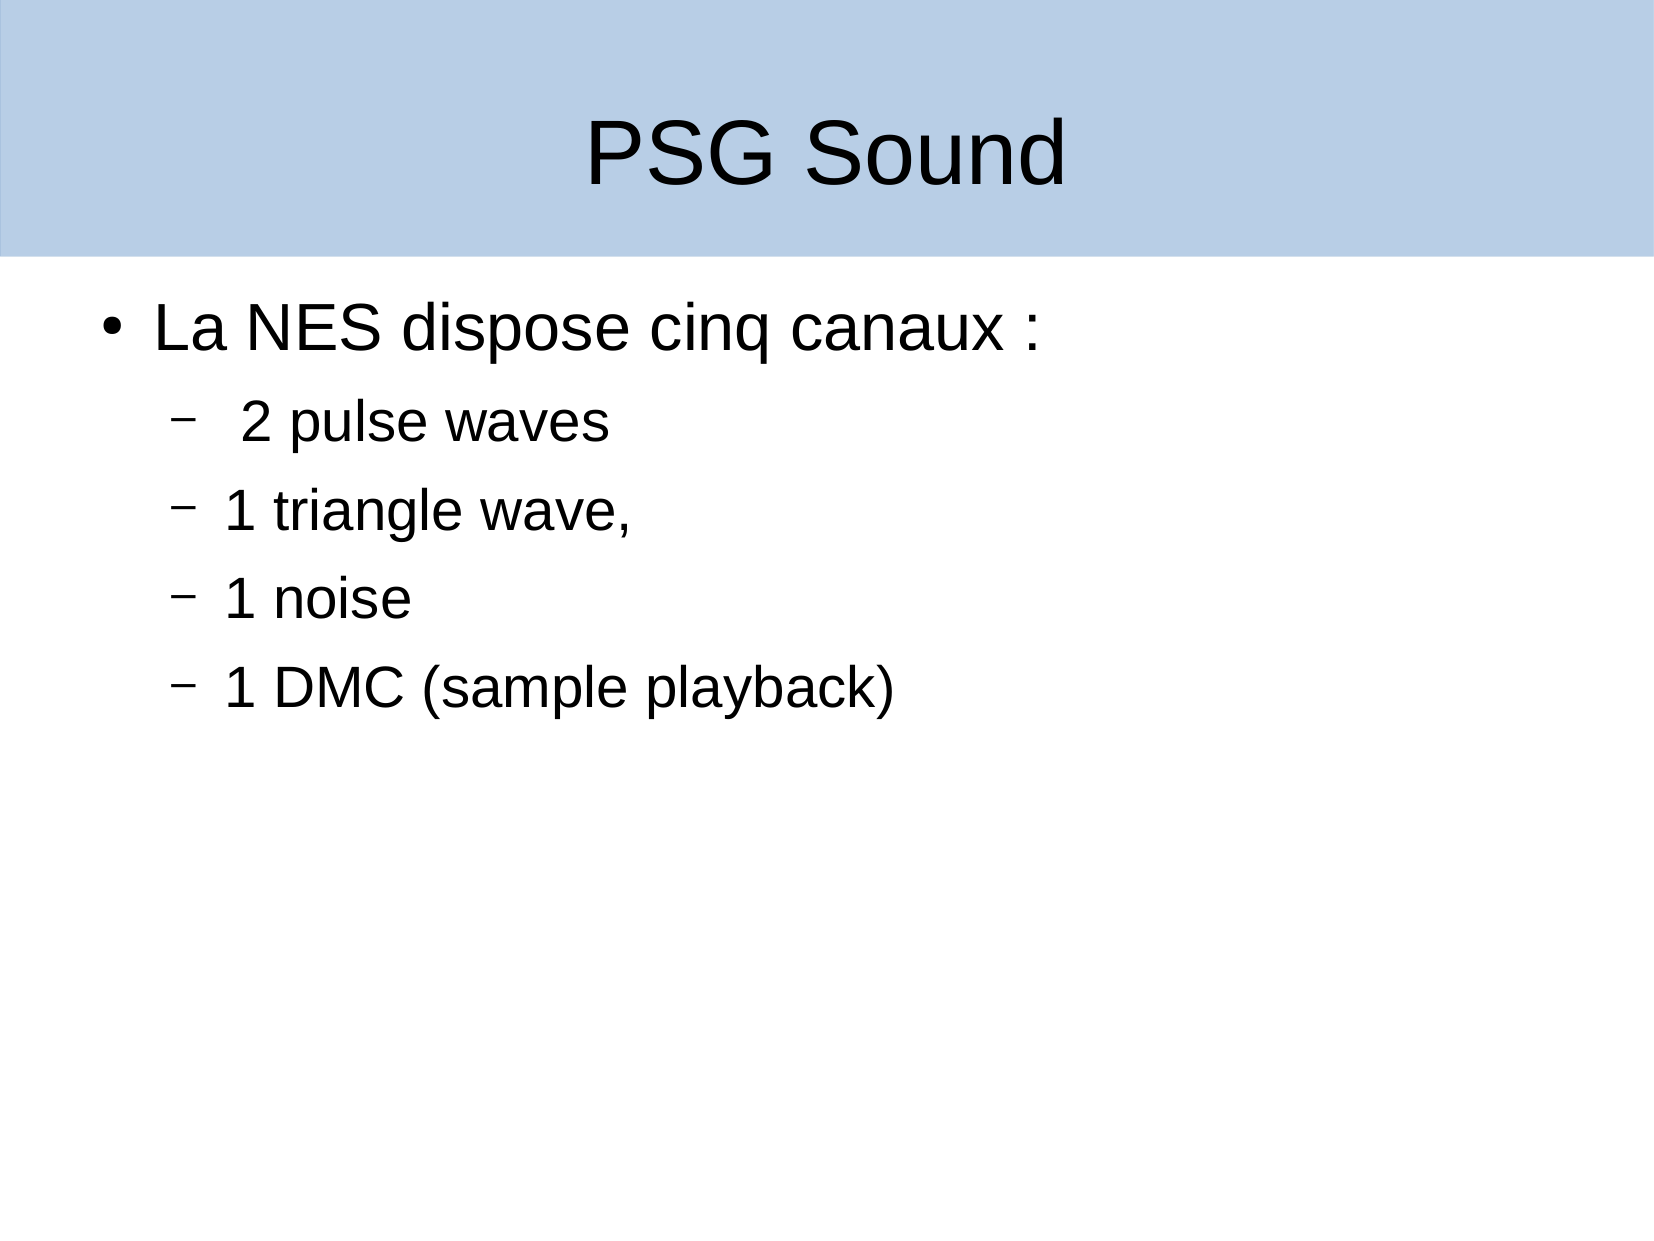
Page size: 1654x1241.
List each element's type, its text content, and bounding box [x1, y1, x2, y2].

title PSG Sound [82, 49, 1571, 257]
list La NES dispose cinq canaux : 2 pulse waves 1 triangle wave, 1 noise 1 DMC (sample playback) [82, 290, 1571, 1010]
